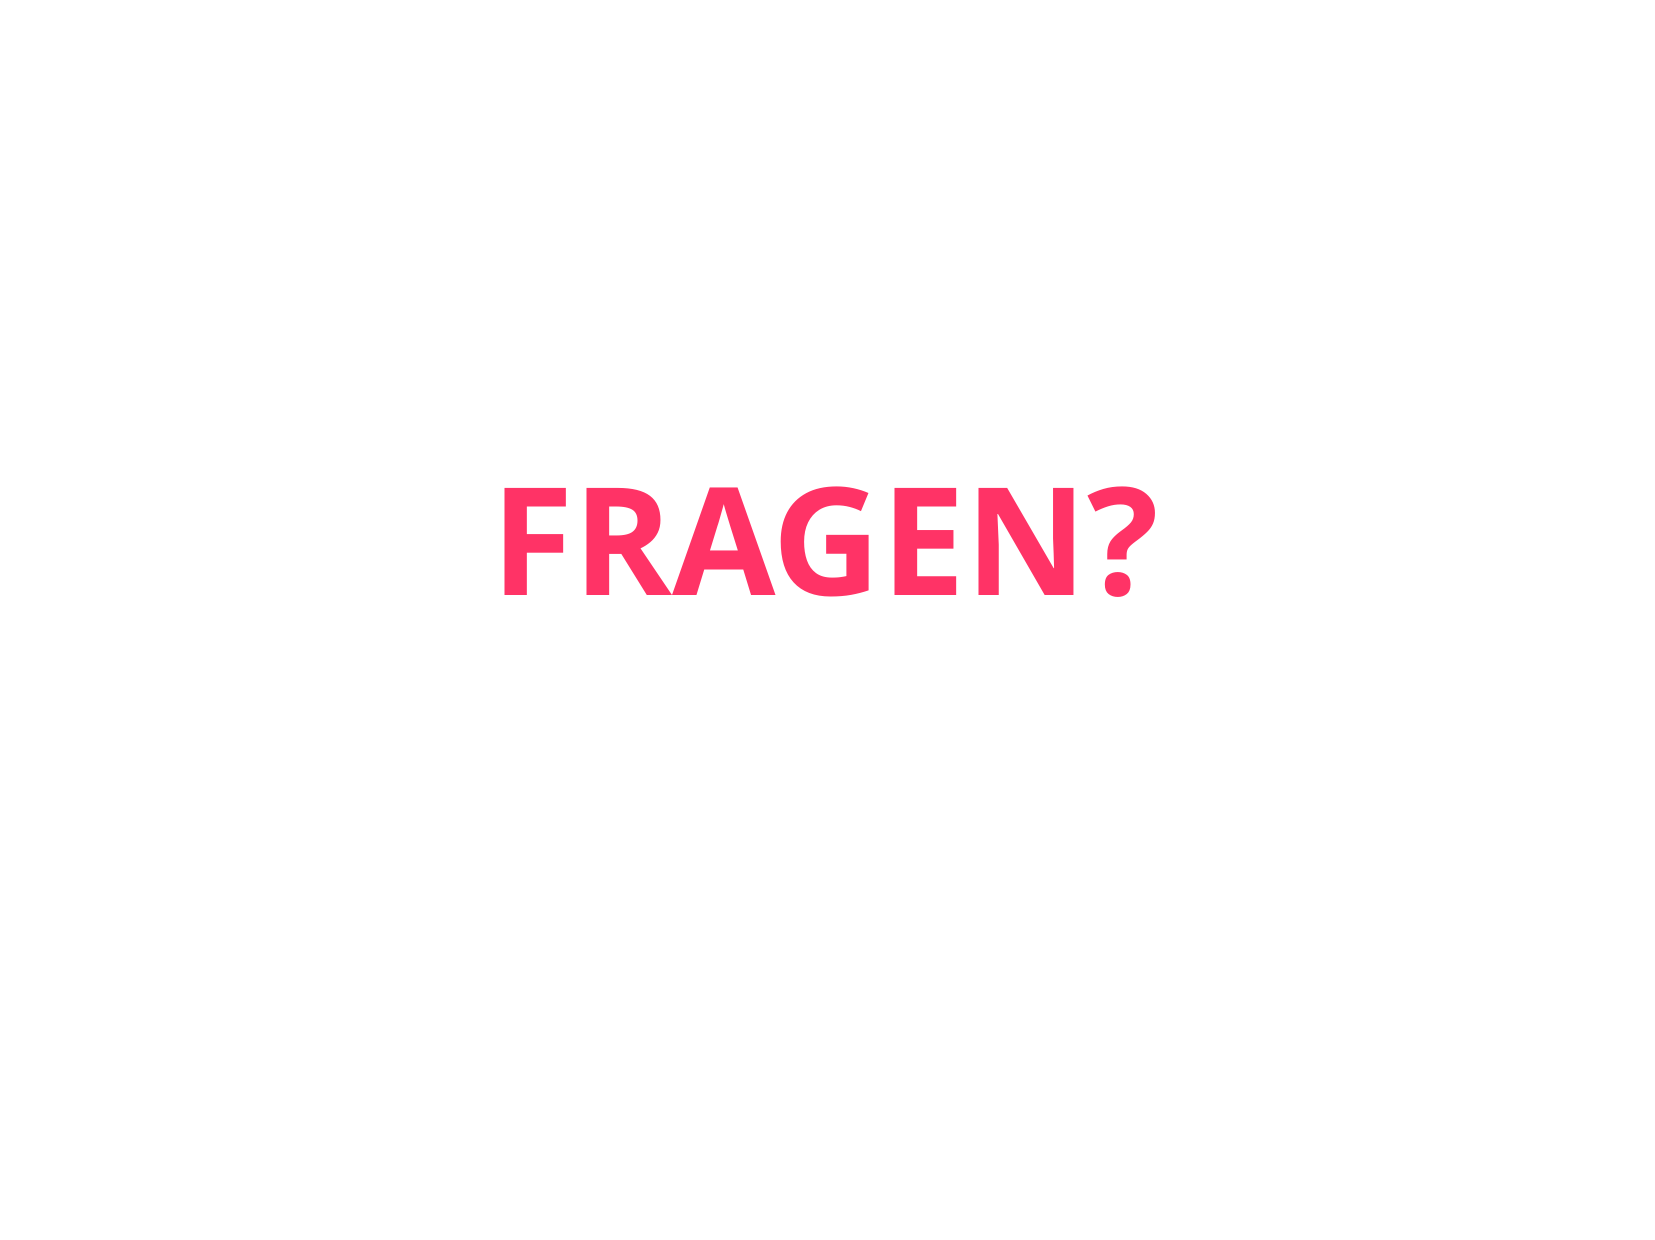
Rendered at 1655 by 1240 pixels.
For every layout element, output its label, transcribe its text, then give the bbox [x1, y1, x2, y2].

text_box FRAGEN? [150, 427, 1501, 780]
